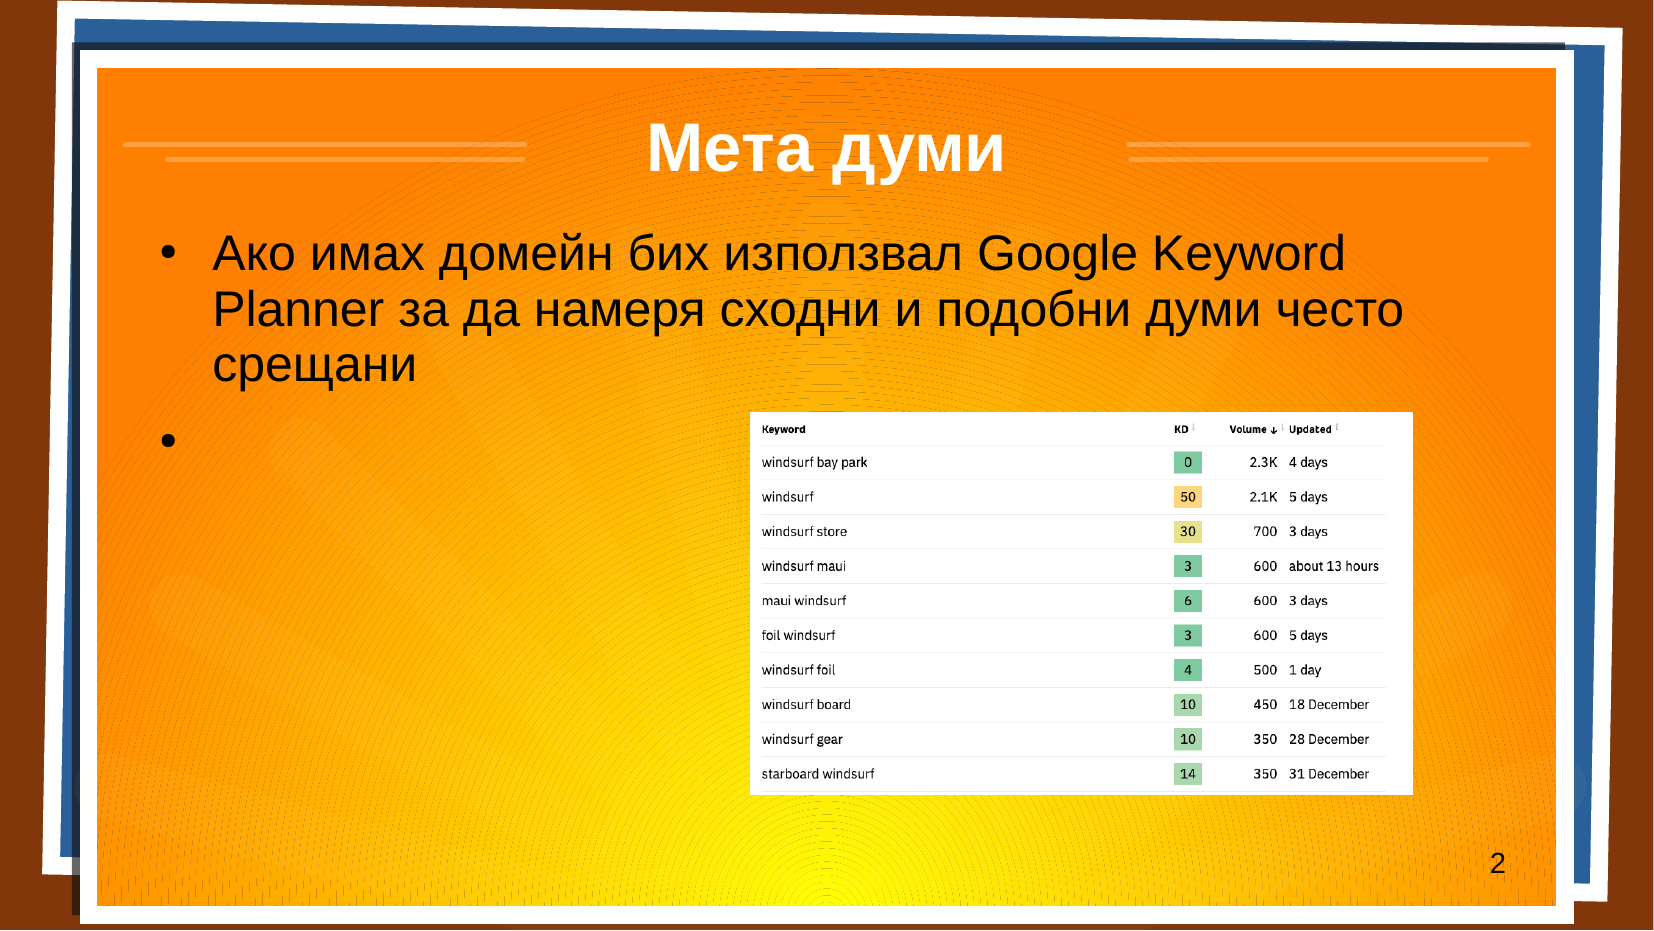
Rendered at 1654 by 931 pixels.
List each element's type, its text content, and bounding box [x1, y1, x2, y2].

list Ако имах домейн бих използвал Google Keyword Planner за да намеря сходни и подобни думи често срещани [141, 225, 1501, 816]
title Meта думи [531, 73, 1123, 222]
picture [750, 412, 1413, 795]
